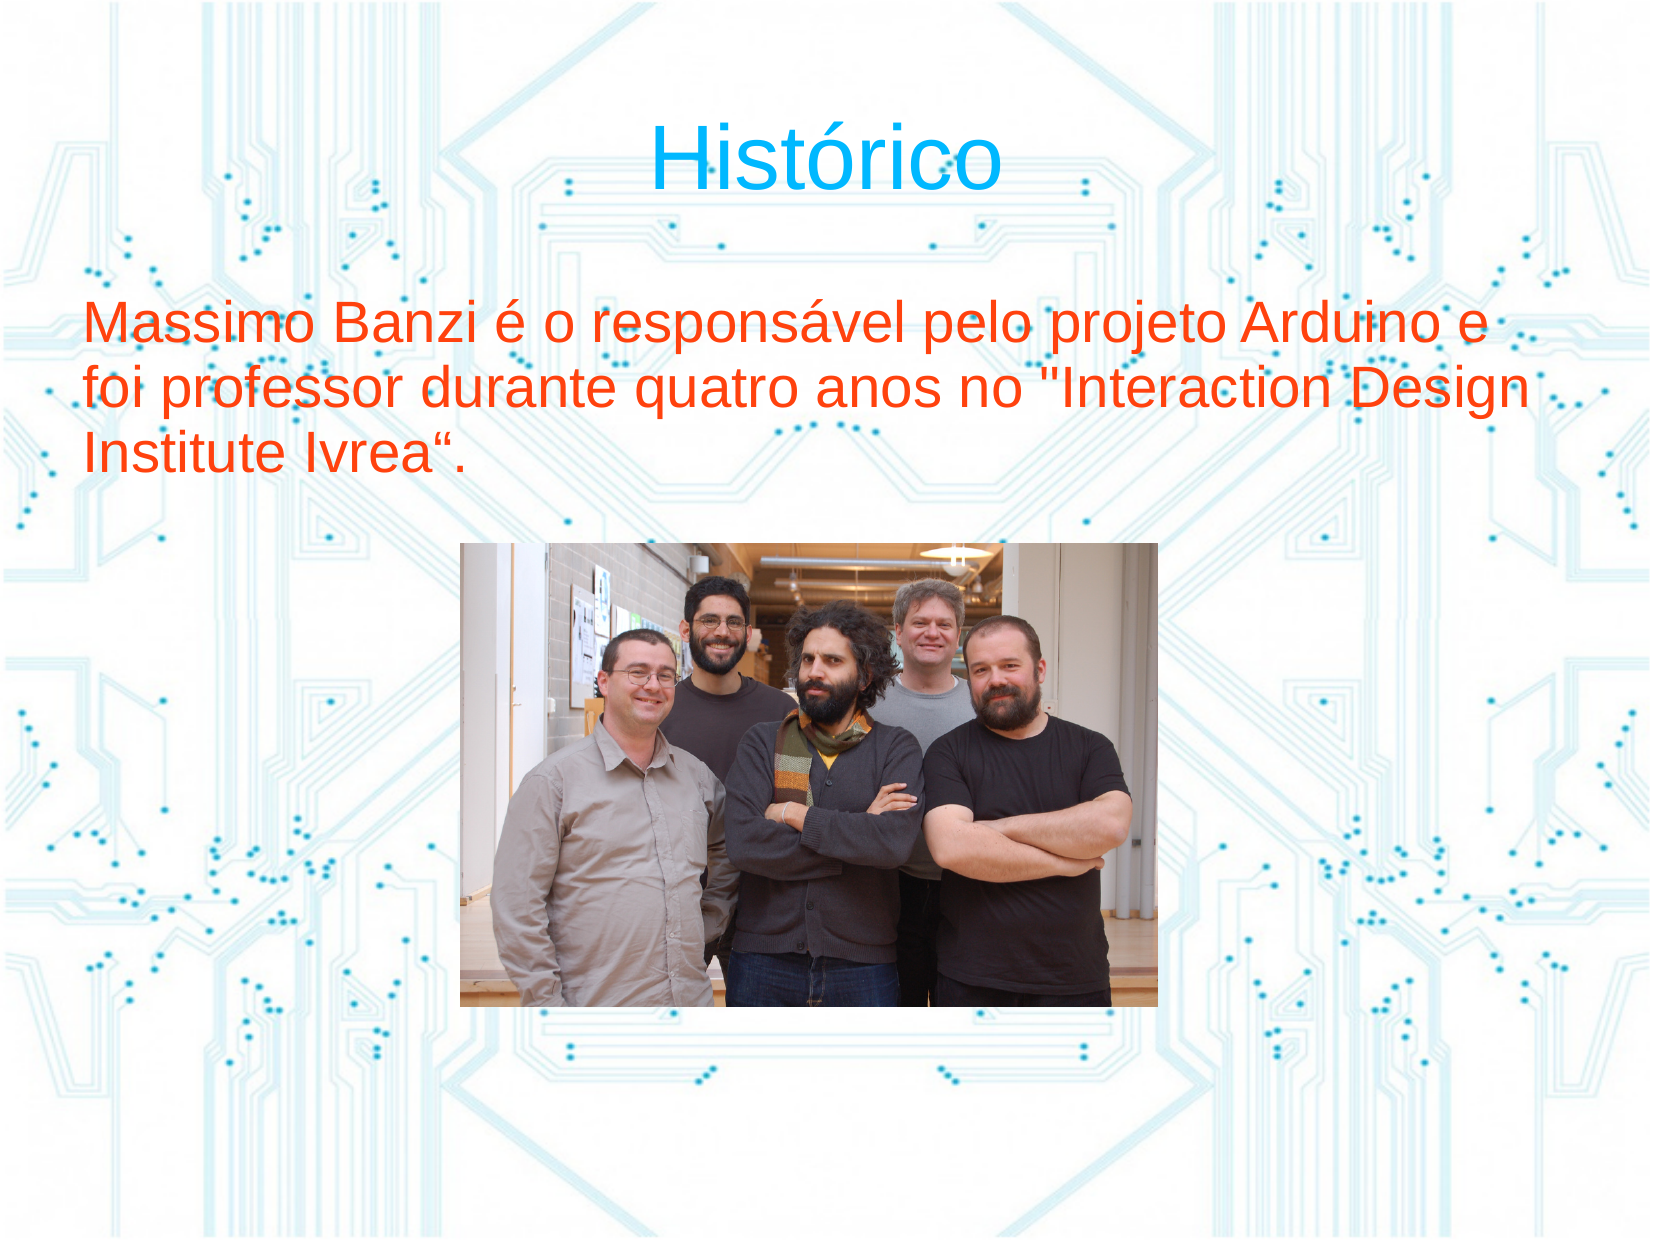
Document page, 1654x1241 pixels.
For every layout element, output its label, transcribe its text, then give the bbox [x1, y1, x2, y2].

title Histórico [82, 49, 1571, 257]
list Massimo Banzi é o responsável pelo projeto Arduino e foi professor durante quatro anos no "Interaction Design Institute Ivrea“. [82, 290, 1538, 1010]
picture [460, 543, 1158, 1007]
